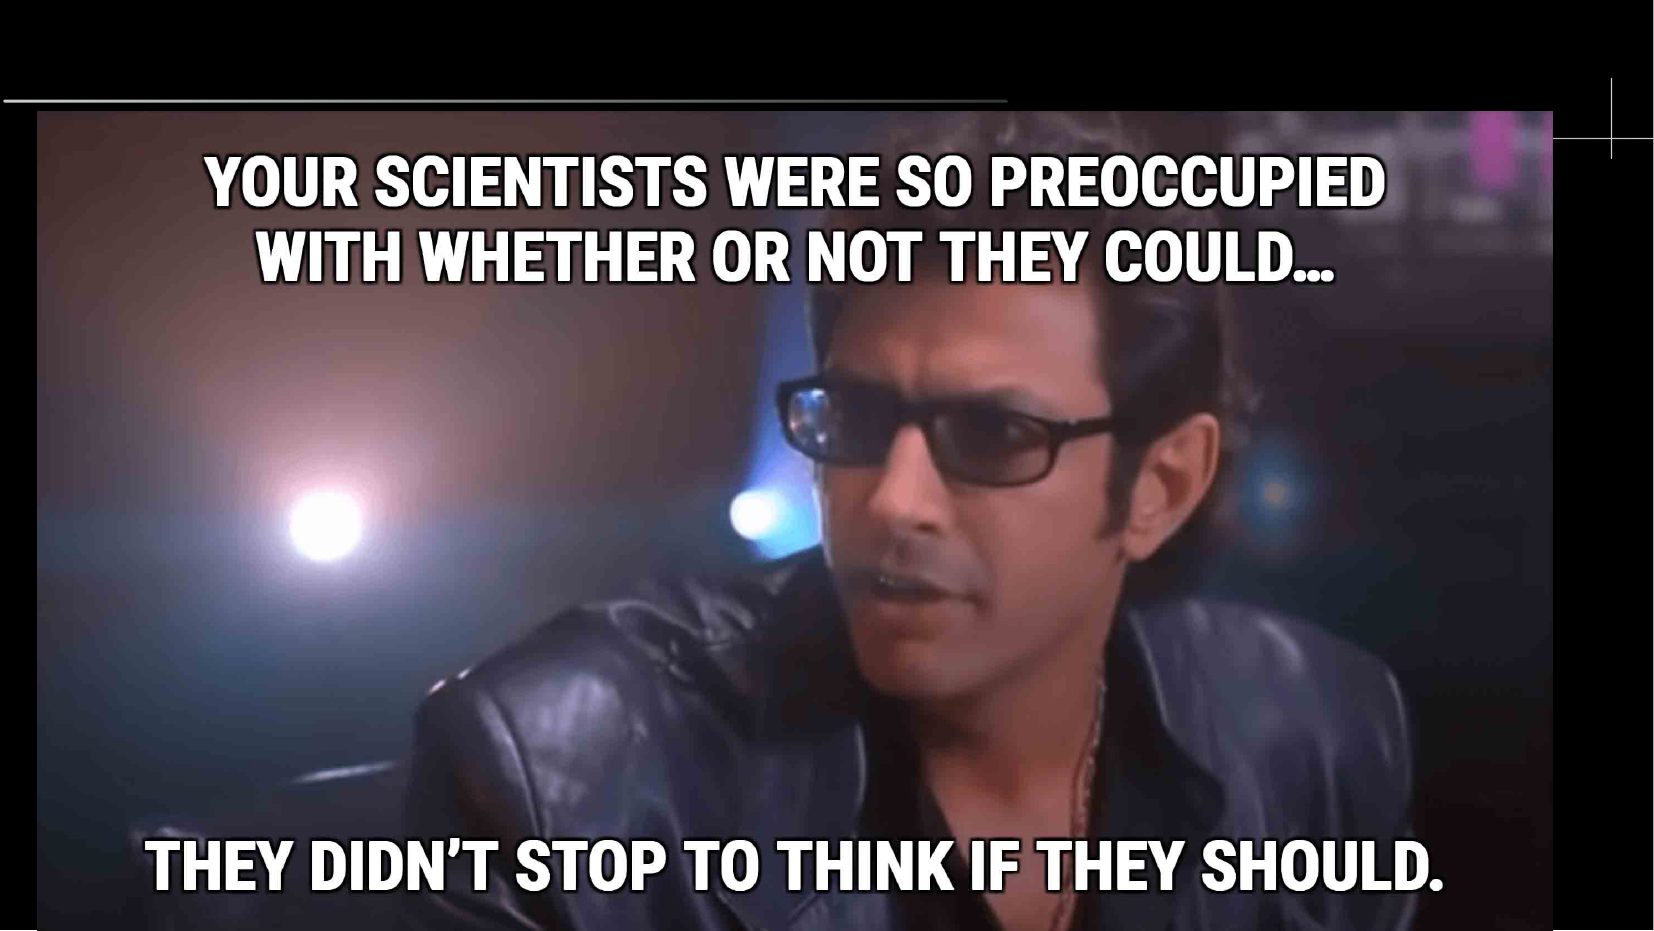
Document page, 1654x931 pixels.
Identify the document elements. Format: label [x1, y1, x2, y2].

picture [37, 111, 1553, 931]
